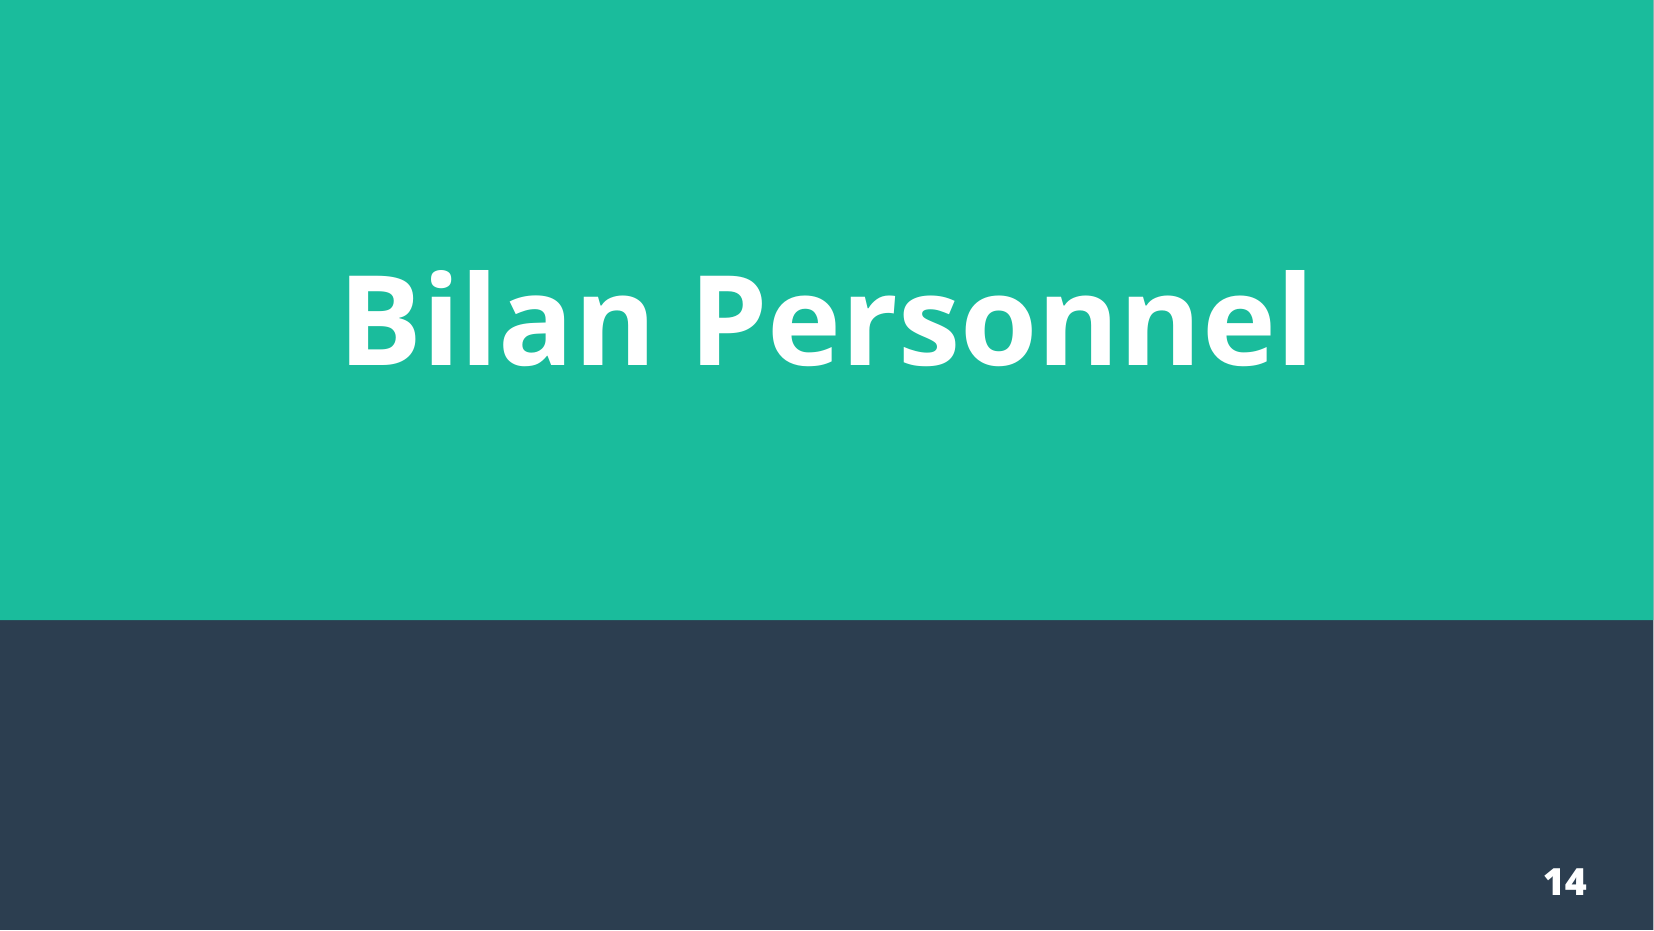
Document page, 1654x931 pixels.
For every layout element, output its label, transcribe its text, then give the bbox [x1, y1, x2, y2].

subtitle Bilan Personnel [59, 43, 1595, 591]
